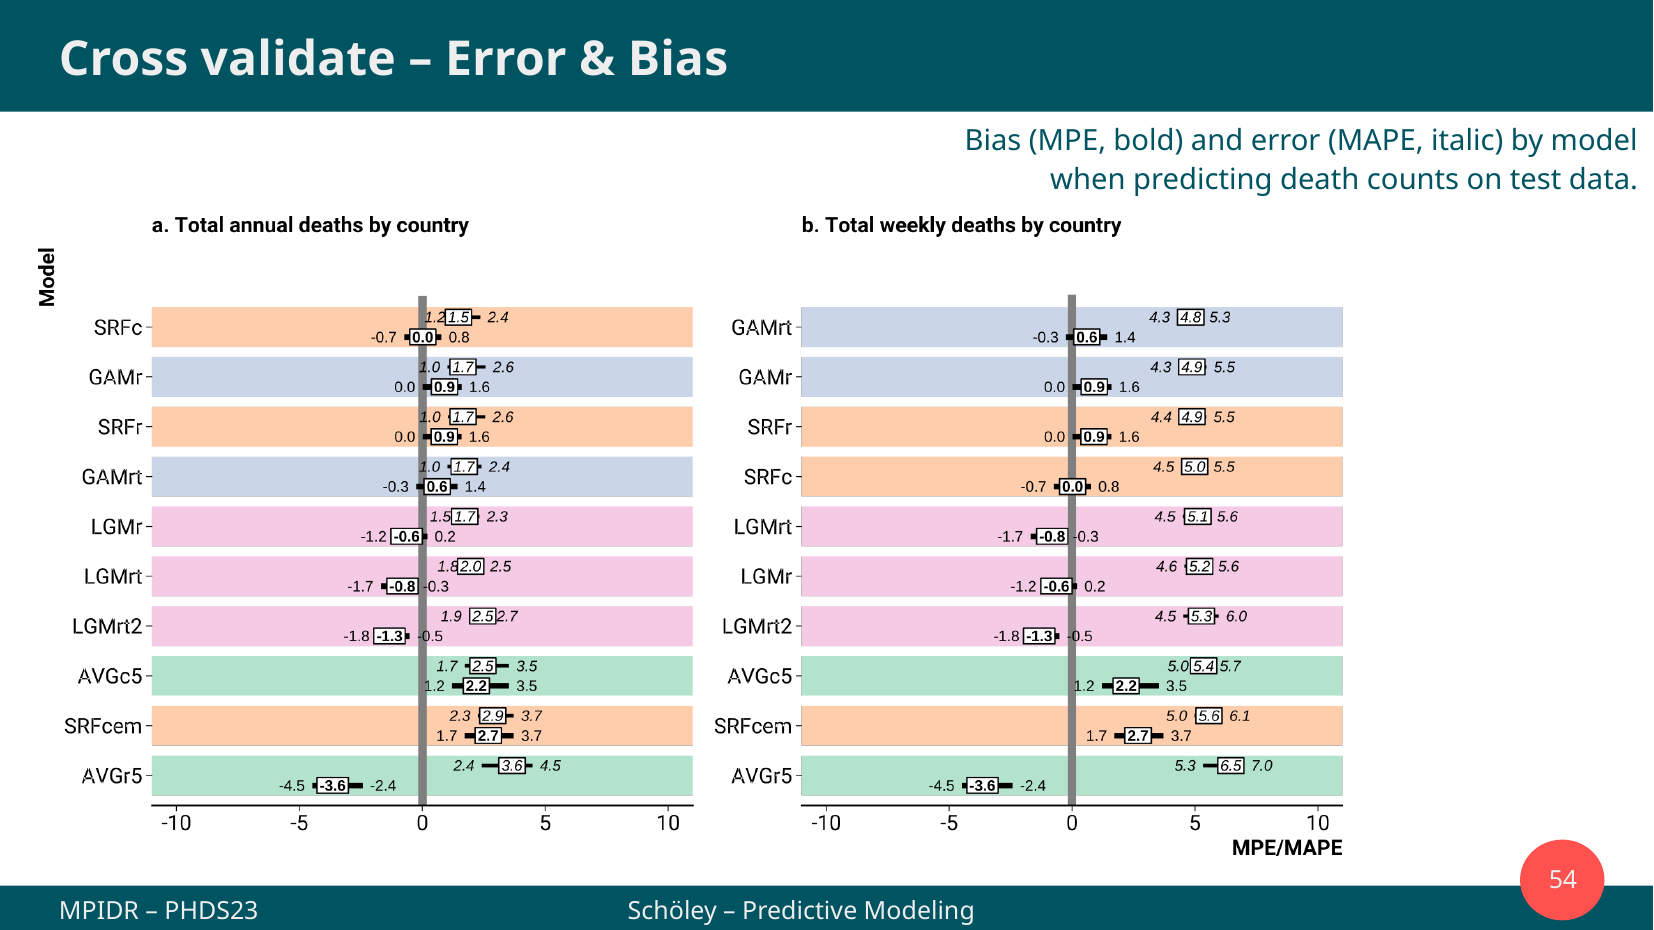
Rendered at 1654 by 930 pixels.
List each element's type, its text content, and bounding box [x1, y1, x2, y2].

text_box Bias (MPE, bold) and error (MAPE, italic) by model when predicting death counts on test data. [945, 111, 1653, 403]
title Cross validate – Error & Bias [58, 0, 1594, 117]
picture [38, 216, 1343, 856]
